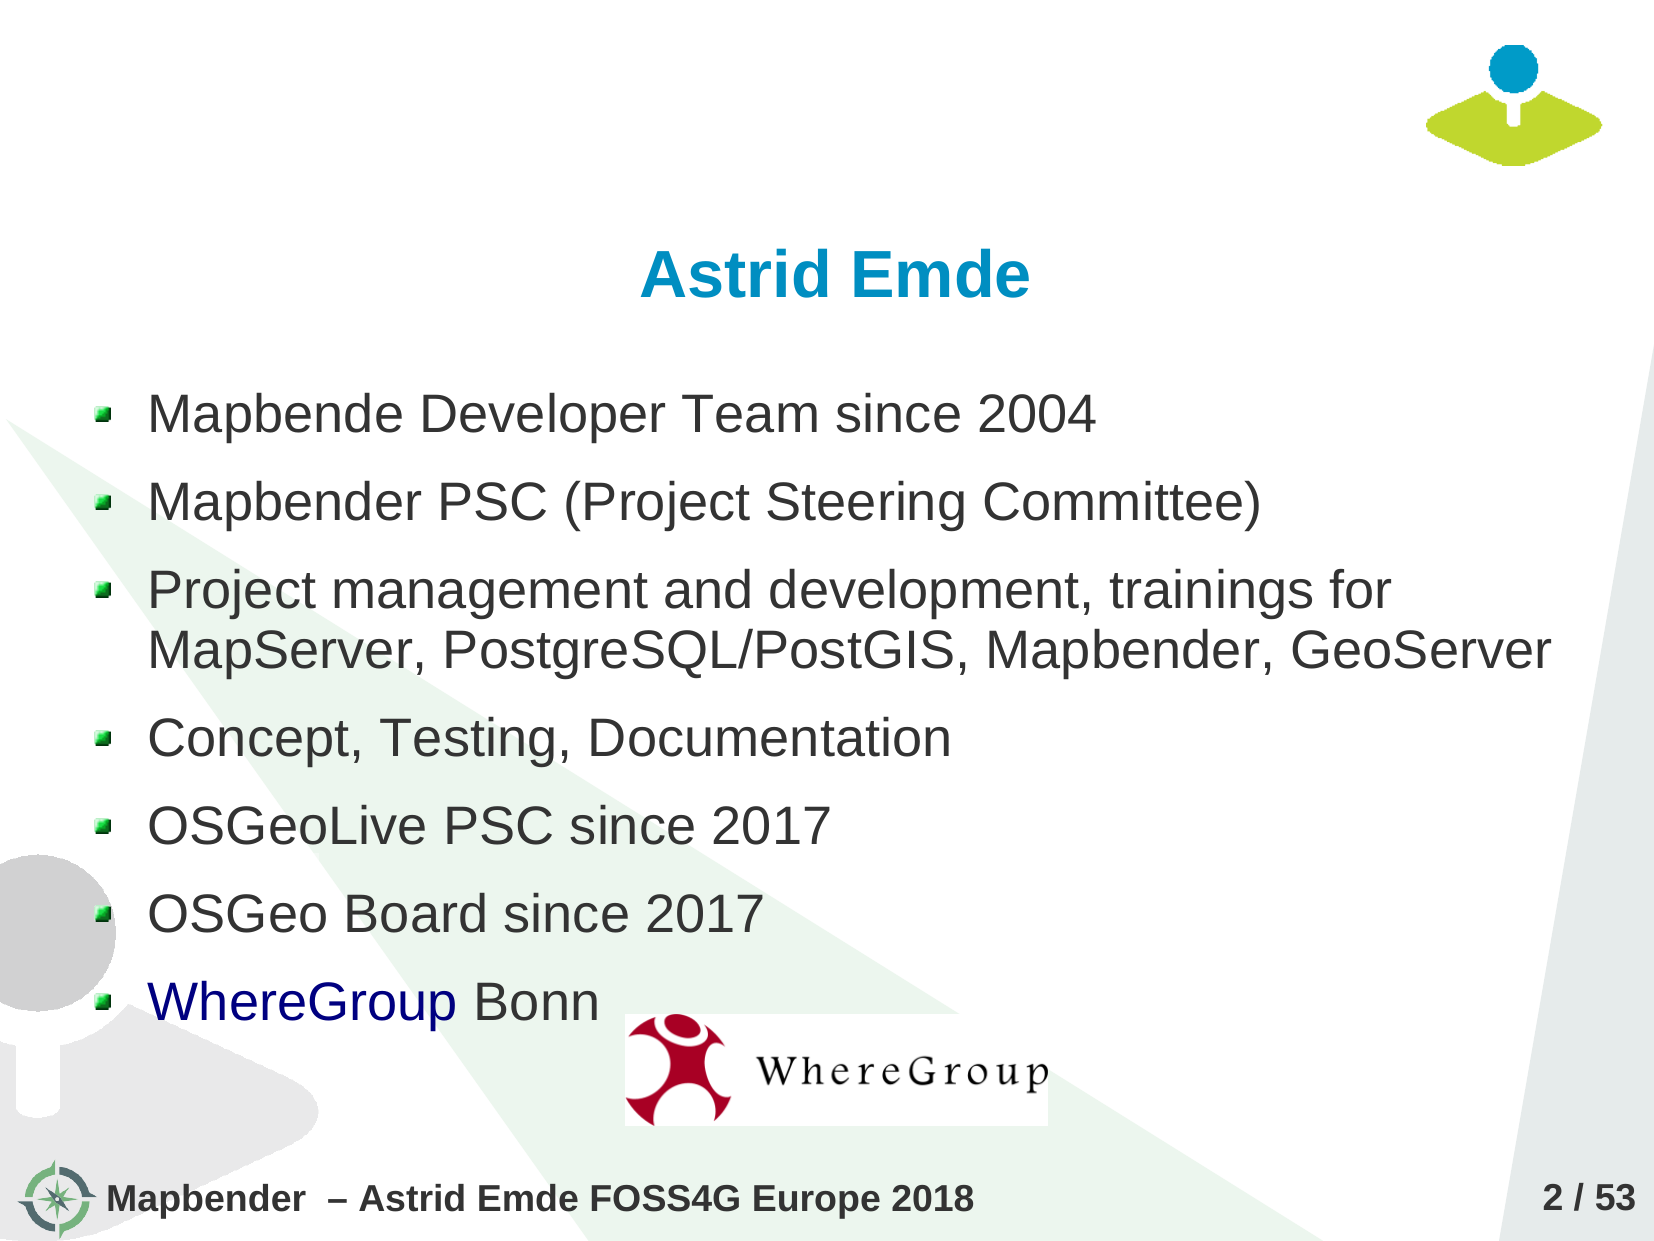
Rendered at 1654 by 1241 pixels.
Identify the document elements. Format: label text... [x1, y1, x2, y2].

picture [625, 1014, 1048, 1126]
list Mapbende Developer Team since 2004 Mapbender PSC (Project Steering Committee) Project management and development, trainings for MapServer, PostgreSQL/PostGIS, Mapbender, GeoServer Concept, Testing, Documentation OSGeoLive PSC since 2017 OSGeo Board since 2017 WhereGroup Bonn [76, 383, 1565, 1241]
picture [16, 1158, 76, 1240]
picture [1426, 45, 1604, 166]
title Astrid Emde [82, 200, 1571, 349]
